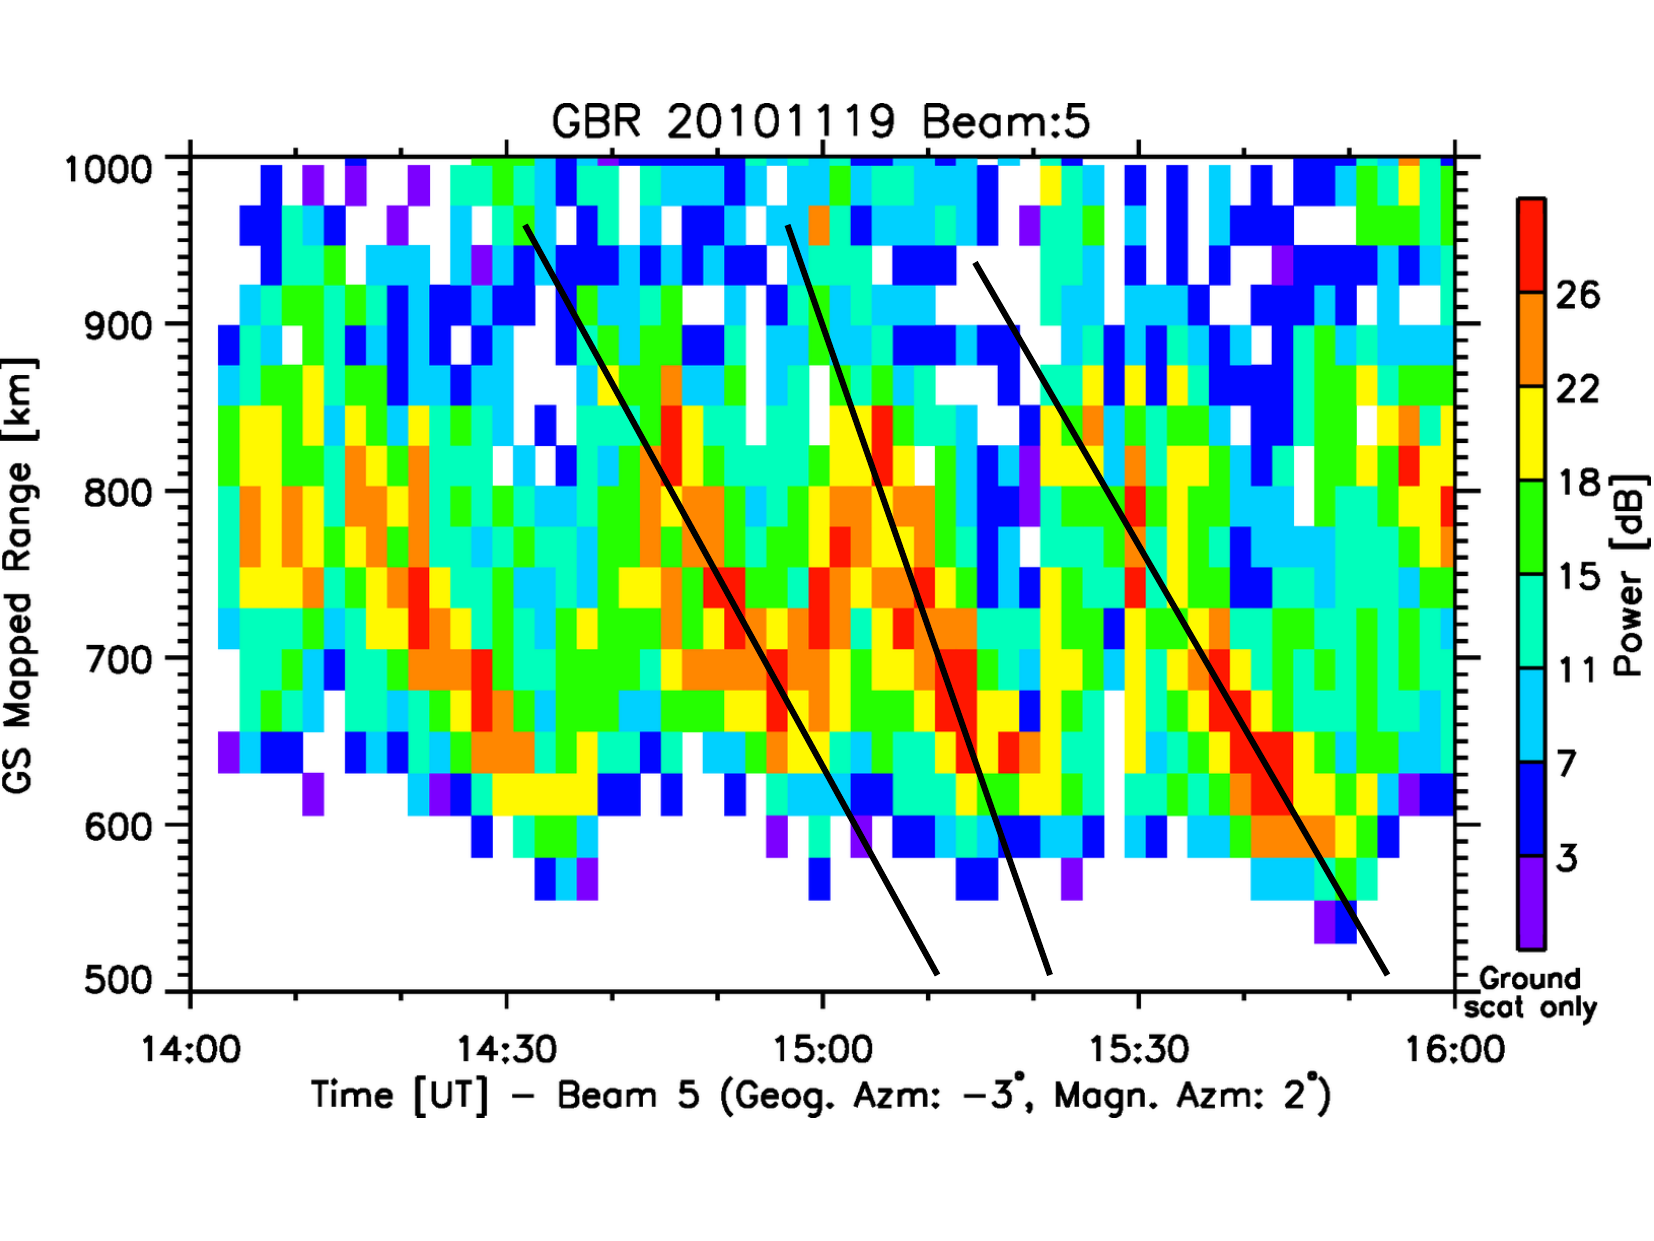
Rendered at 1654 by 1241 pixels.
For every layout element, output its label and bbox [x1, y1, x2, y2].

picture [0, 103, 1651, 1118]
